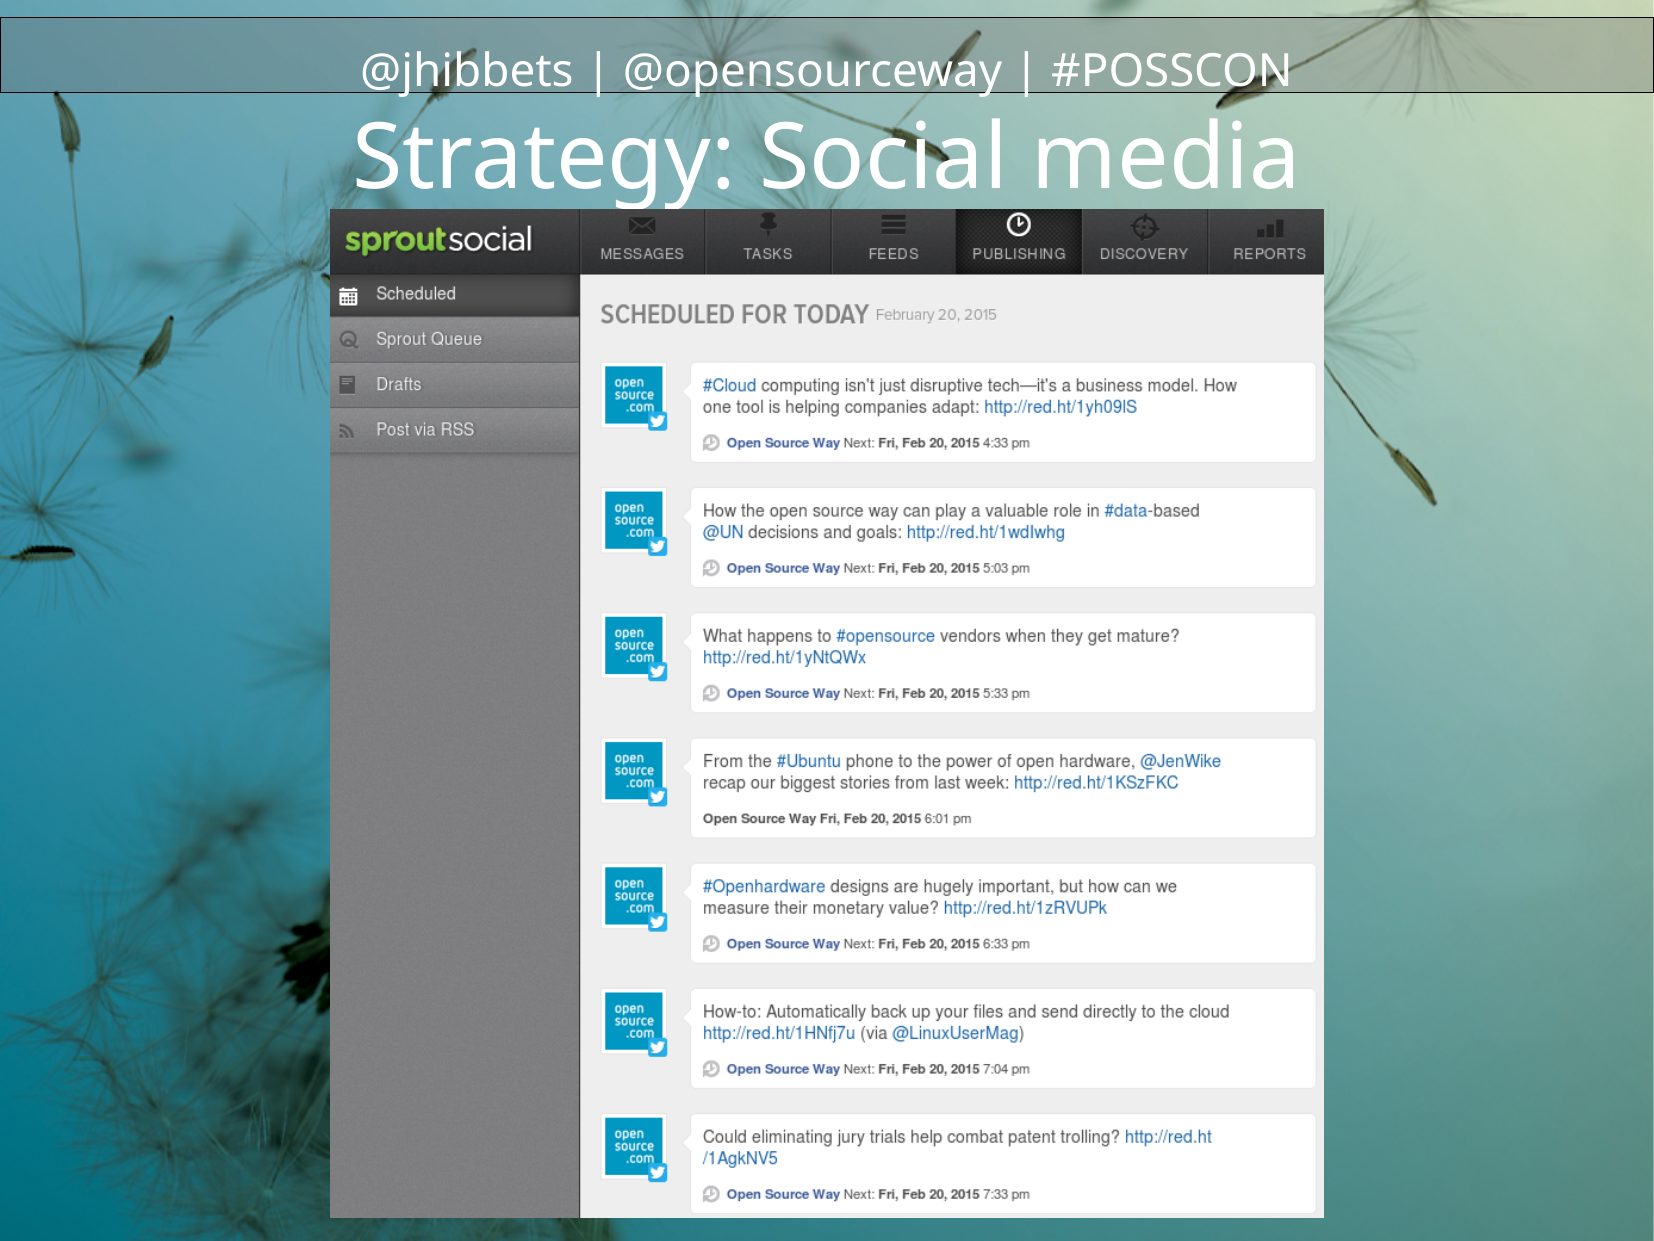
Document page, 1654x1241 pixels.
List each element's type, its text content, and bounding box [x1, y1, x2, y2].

picture [0, 93, 1654, 1241]
title Strategy: Social media [82, 49, 1571, 257]
picture [0, 0, 1654, 17]
